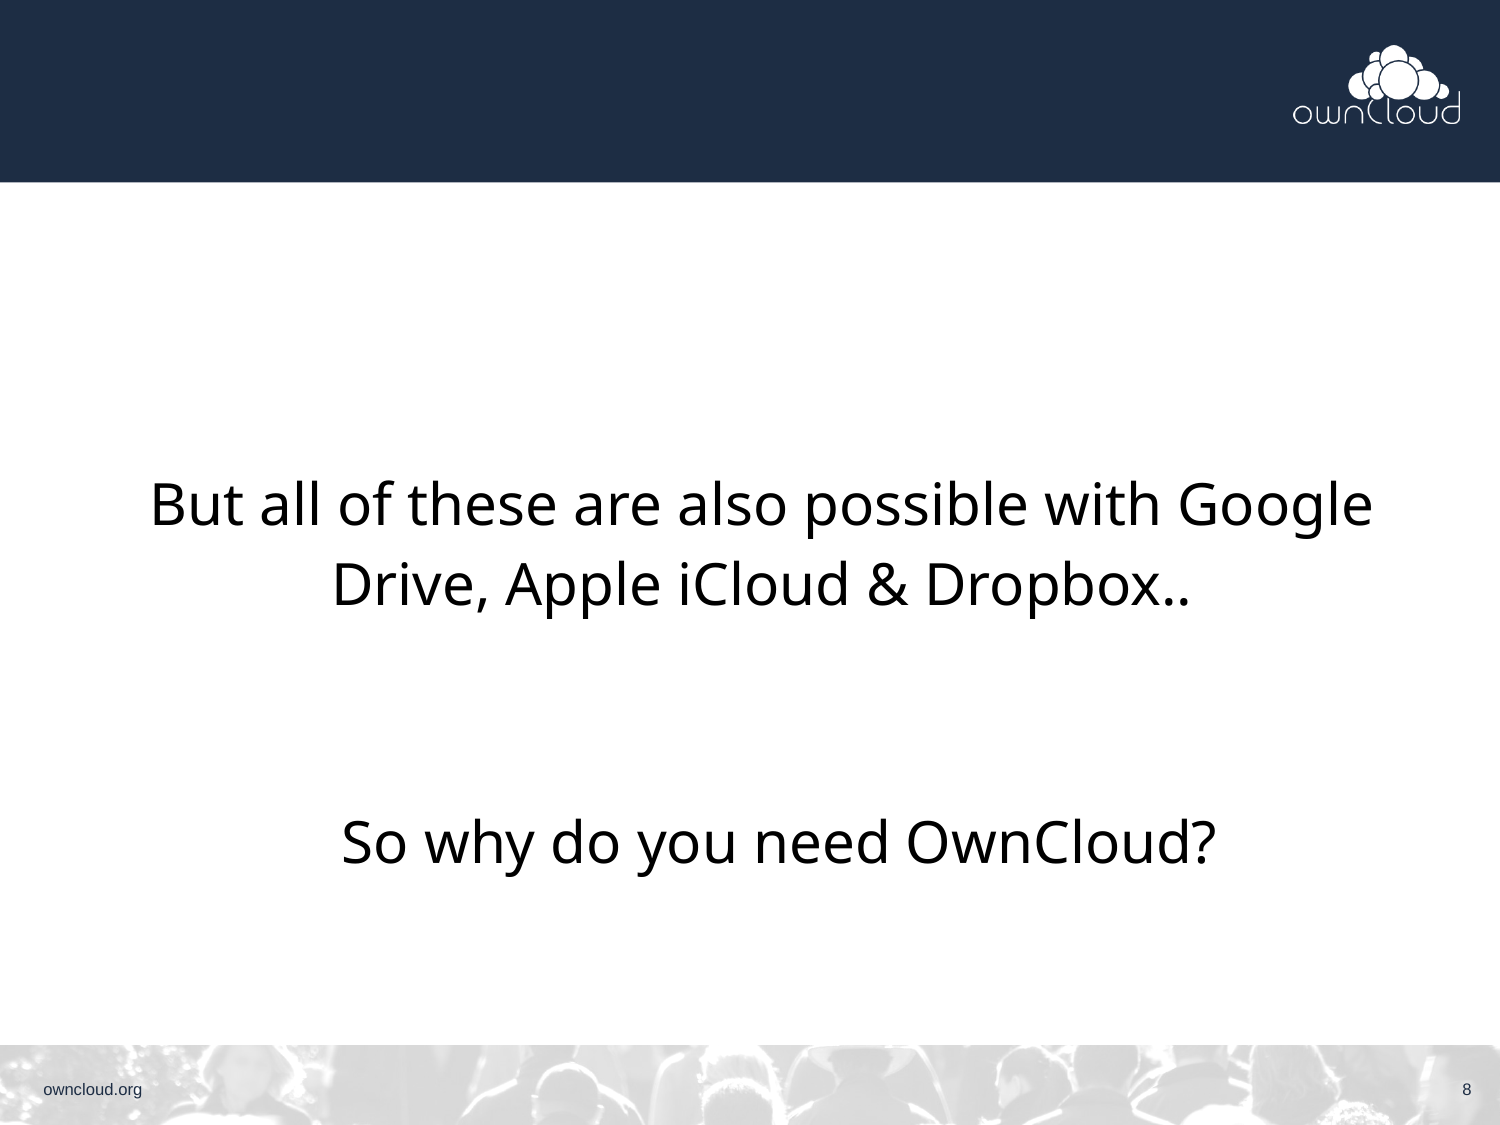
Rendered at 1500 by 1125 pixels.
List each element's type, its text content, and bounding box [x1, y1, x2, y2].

picture [0, 1045, 1500, 1125]
picture [1293, 45, 1460, 124]
text_box So why do you need OwnCloud? [200, 793, 1359, 875]
text_box But all of these are also possible with Google Drive, Apple iCloud & Dropbox.. [94, 456, 1430, 603]
